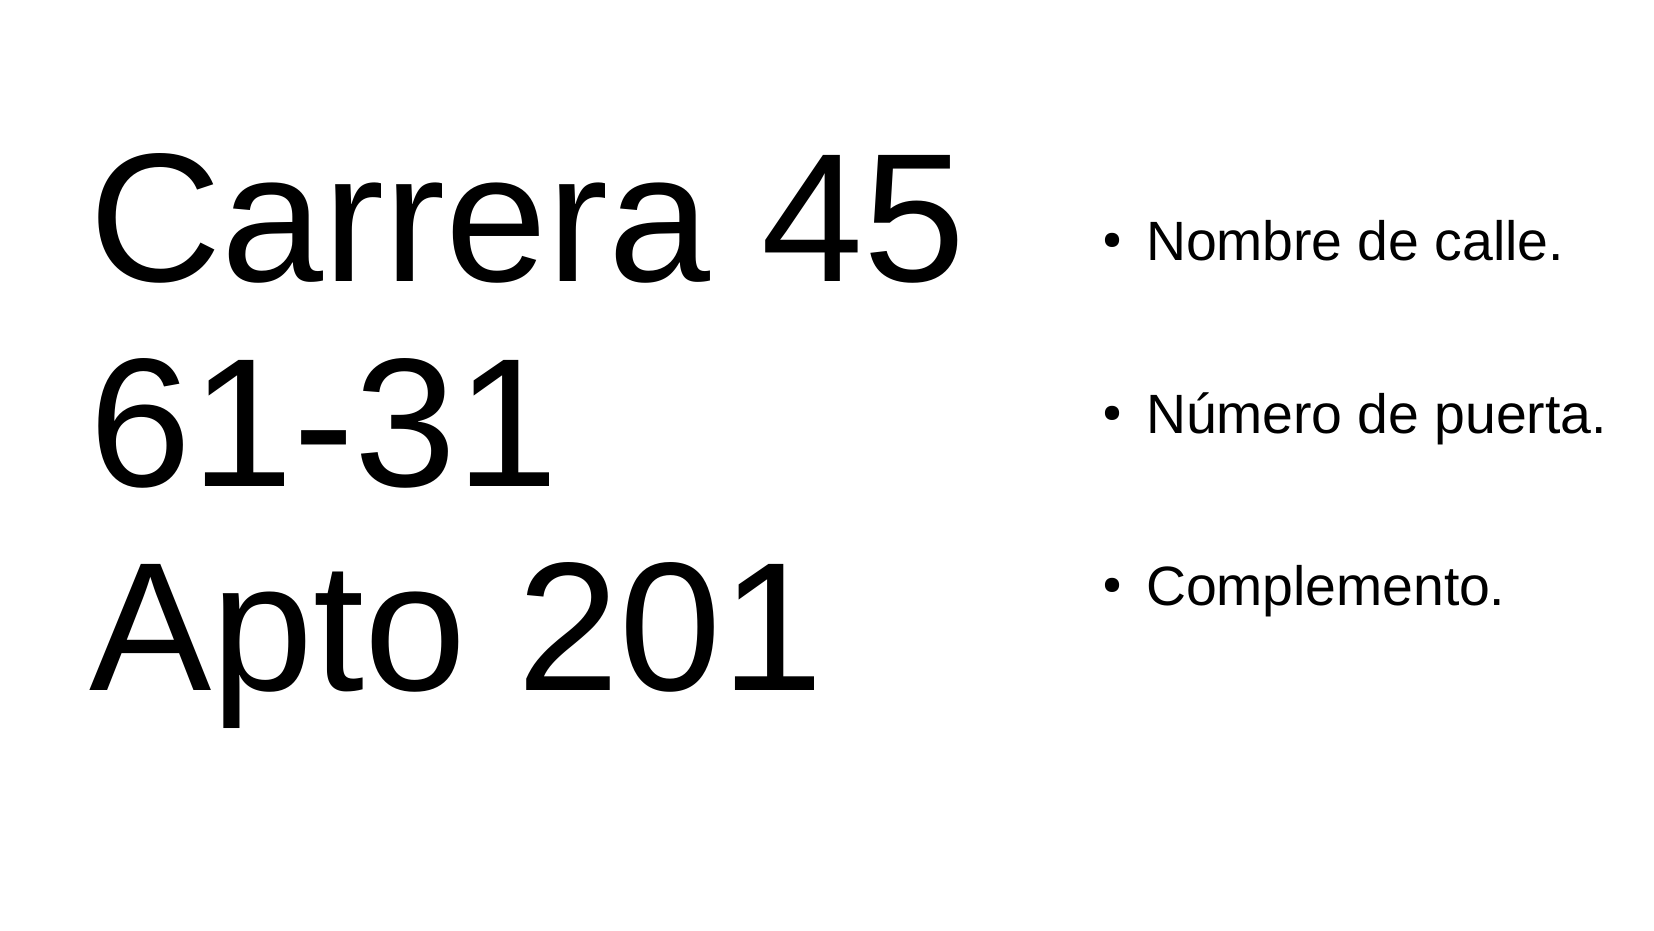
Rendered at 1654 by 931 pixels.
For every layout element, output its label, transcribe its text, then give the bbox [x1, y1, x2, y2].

list Nombre de calle. Número de puerta. Complemento. [1087, 210, 1613, 638]
text_box Carrera 45 61-31 Apto 201 [75, 107, 981, 738]
